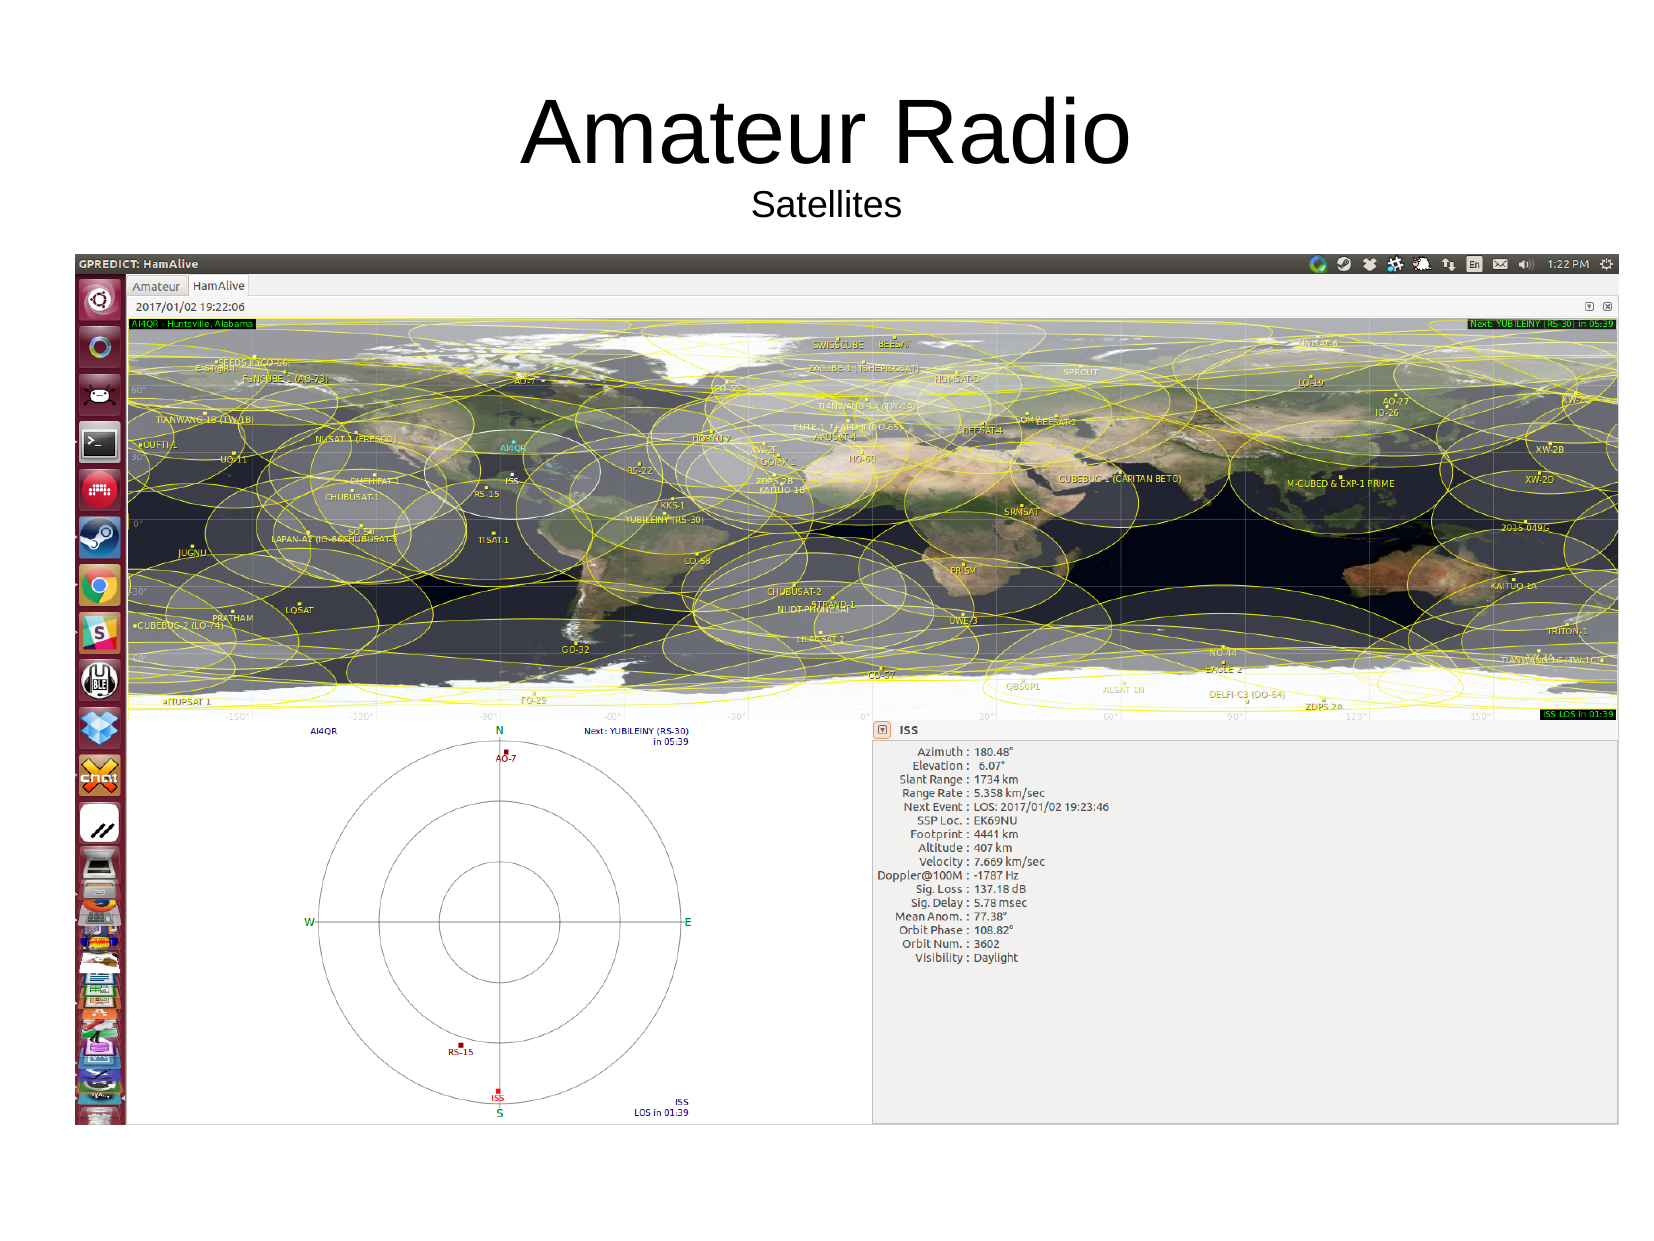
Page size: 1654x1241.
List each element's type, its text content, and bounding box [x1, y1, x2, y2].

picture [75, 254, 1619, 1125]
title Amateur Radio Satellites [82, 49, 1571, 254]
